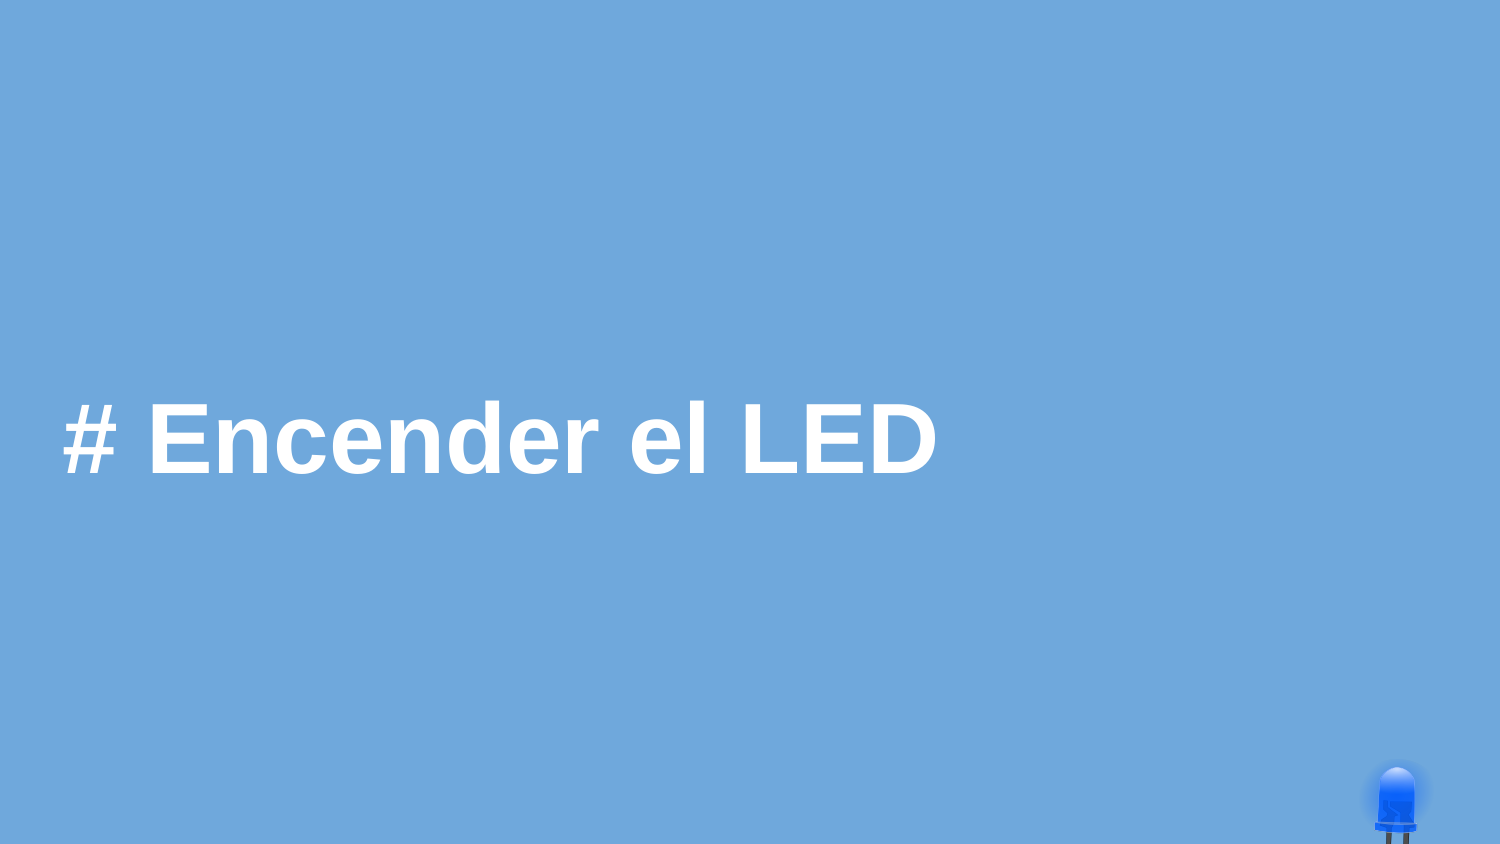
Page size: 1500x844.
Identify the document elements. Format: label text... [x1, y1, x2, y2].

picture [1354, 759, 1440, 844]
list # Encender el LED [47, 358, 1089, 486]
